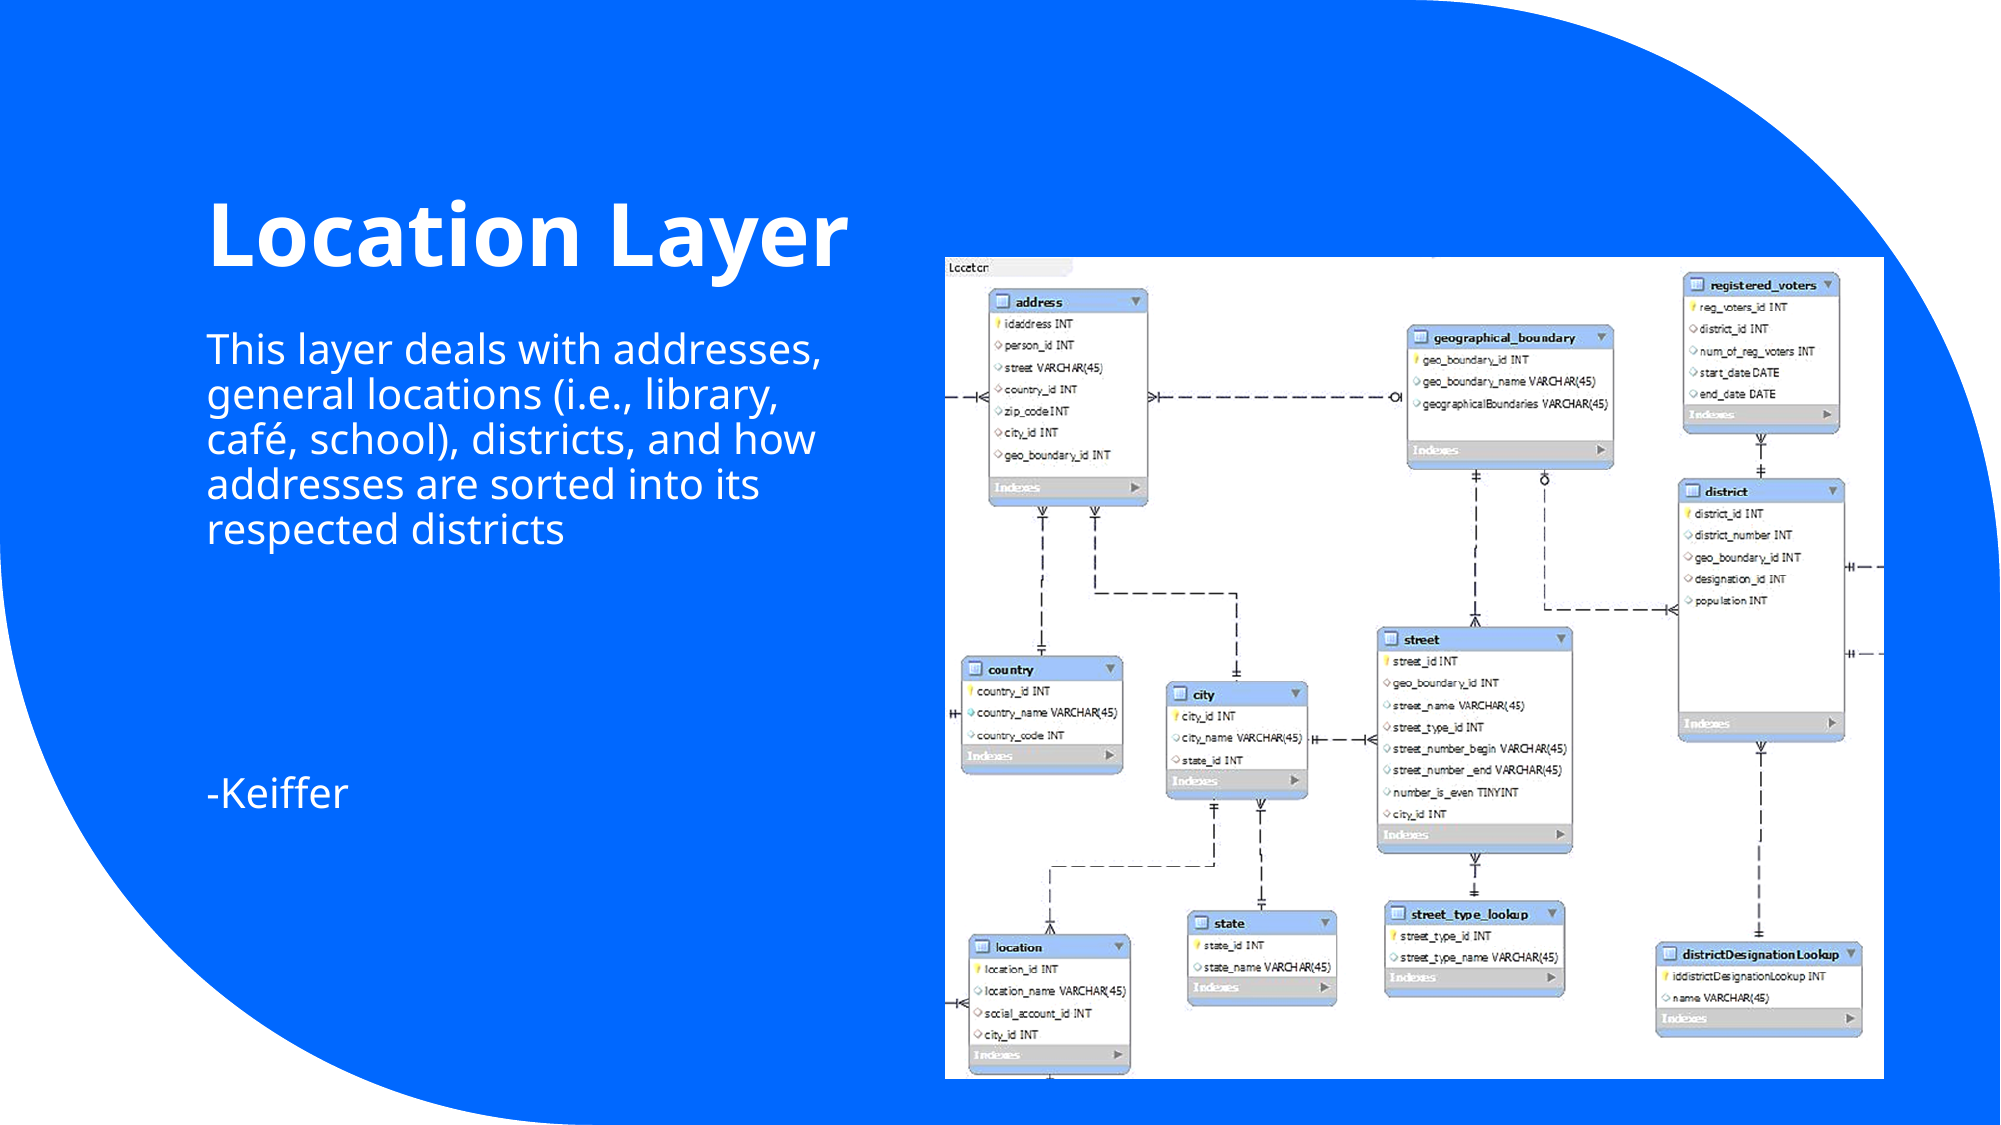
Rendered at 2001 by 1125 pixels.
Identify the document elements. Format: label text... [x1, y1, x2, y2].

list This layer deals with addresses, general locations (i.e., library, café, school), districts, and how addresses are sorted into its respected districts -Keiffer [191, 320, 873, 886]
picture [945, 257, 1884, 1079]
title Location Layer [191, 11, 1796, 292]
